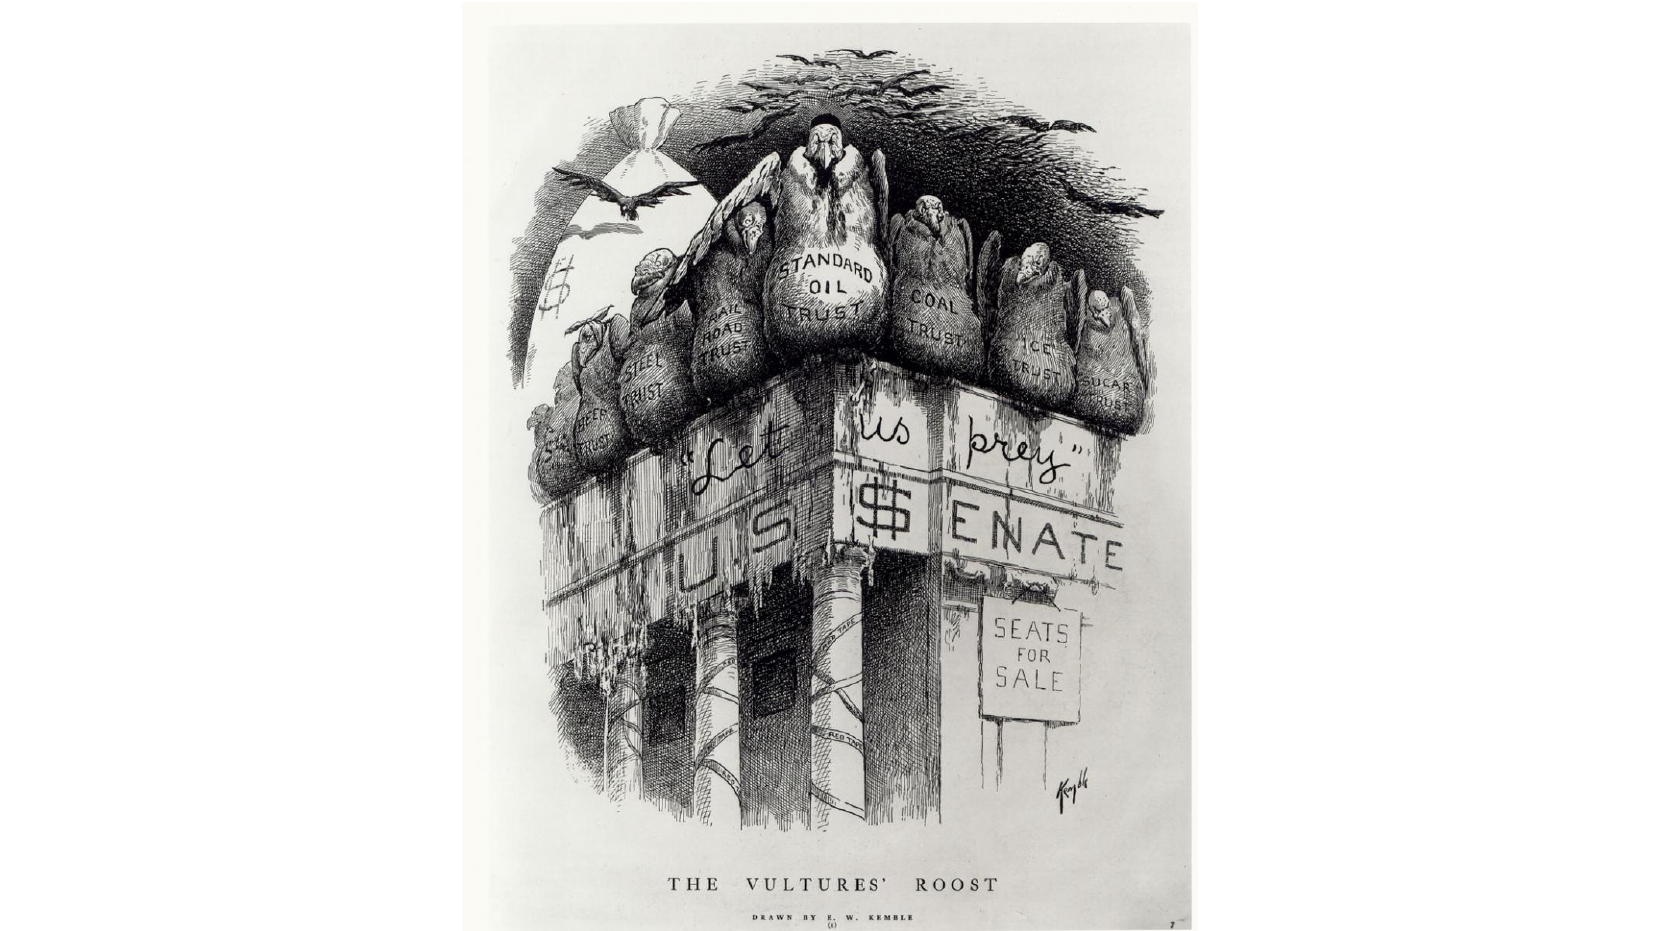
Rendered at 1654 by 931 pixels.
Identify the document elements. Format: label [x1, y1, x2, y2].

picture [462, 2, 1198, 931]
